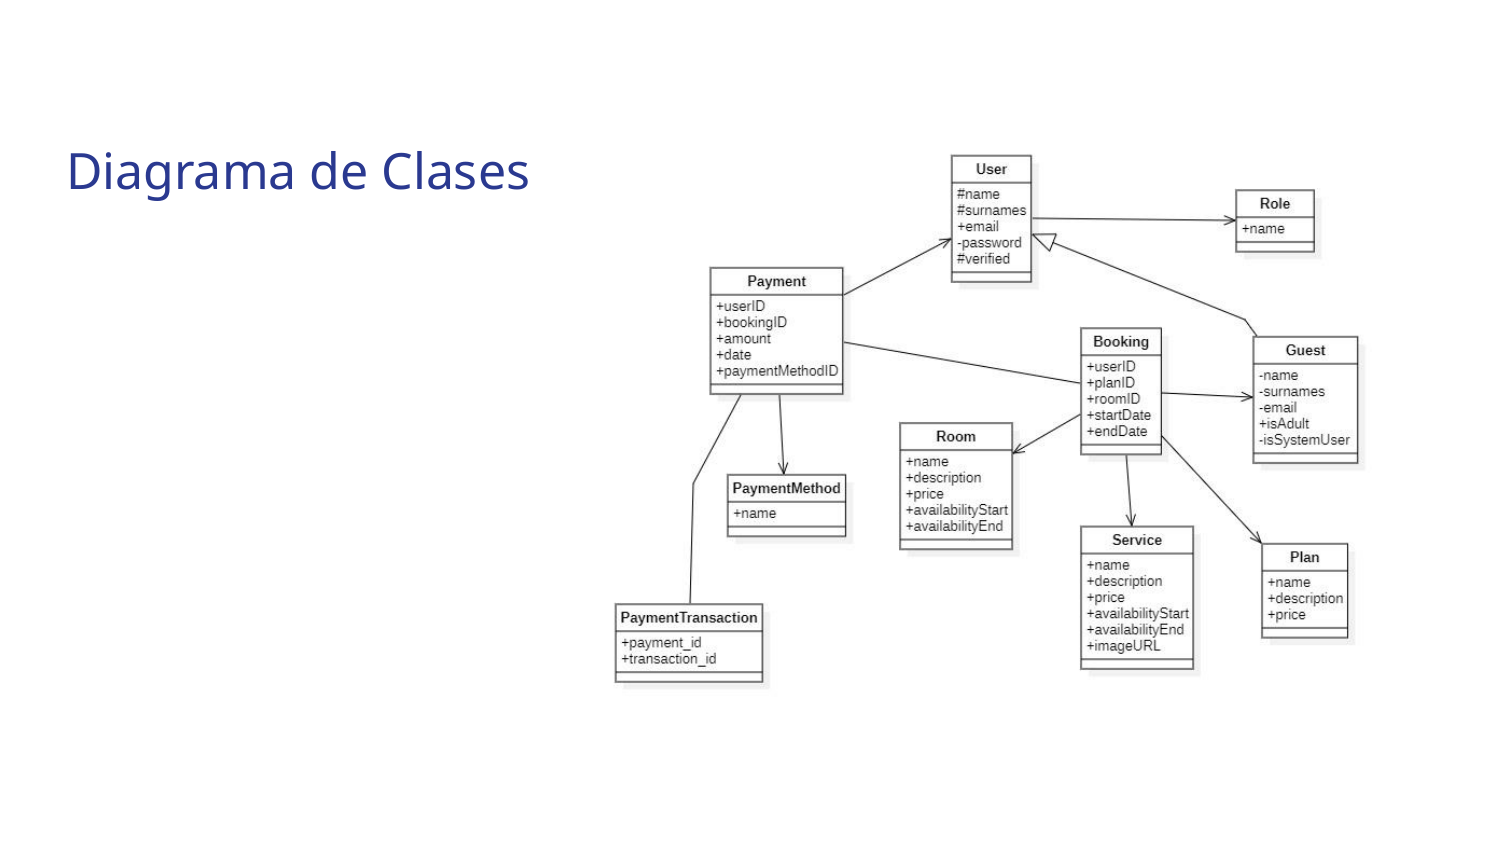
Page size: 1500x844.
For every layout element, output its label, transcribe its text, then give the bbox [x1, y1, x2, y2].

title Diagrama de Clases [51, 91, 1029, 216]
picture [605, 145, 1400, 725]
